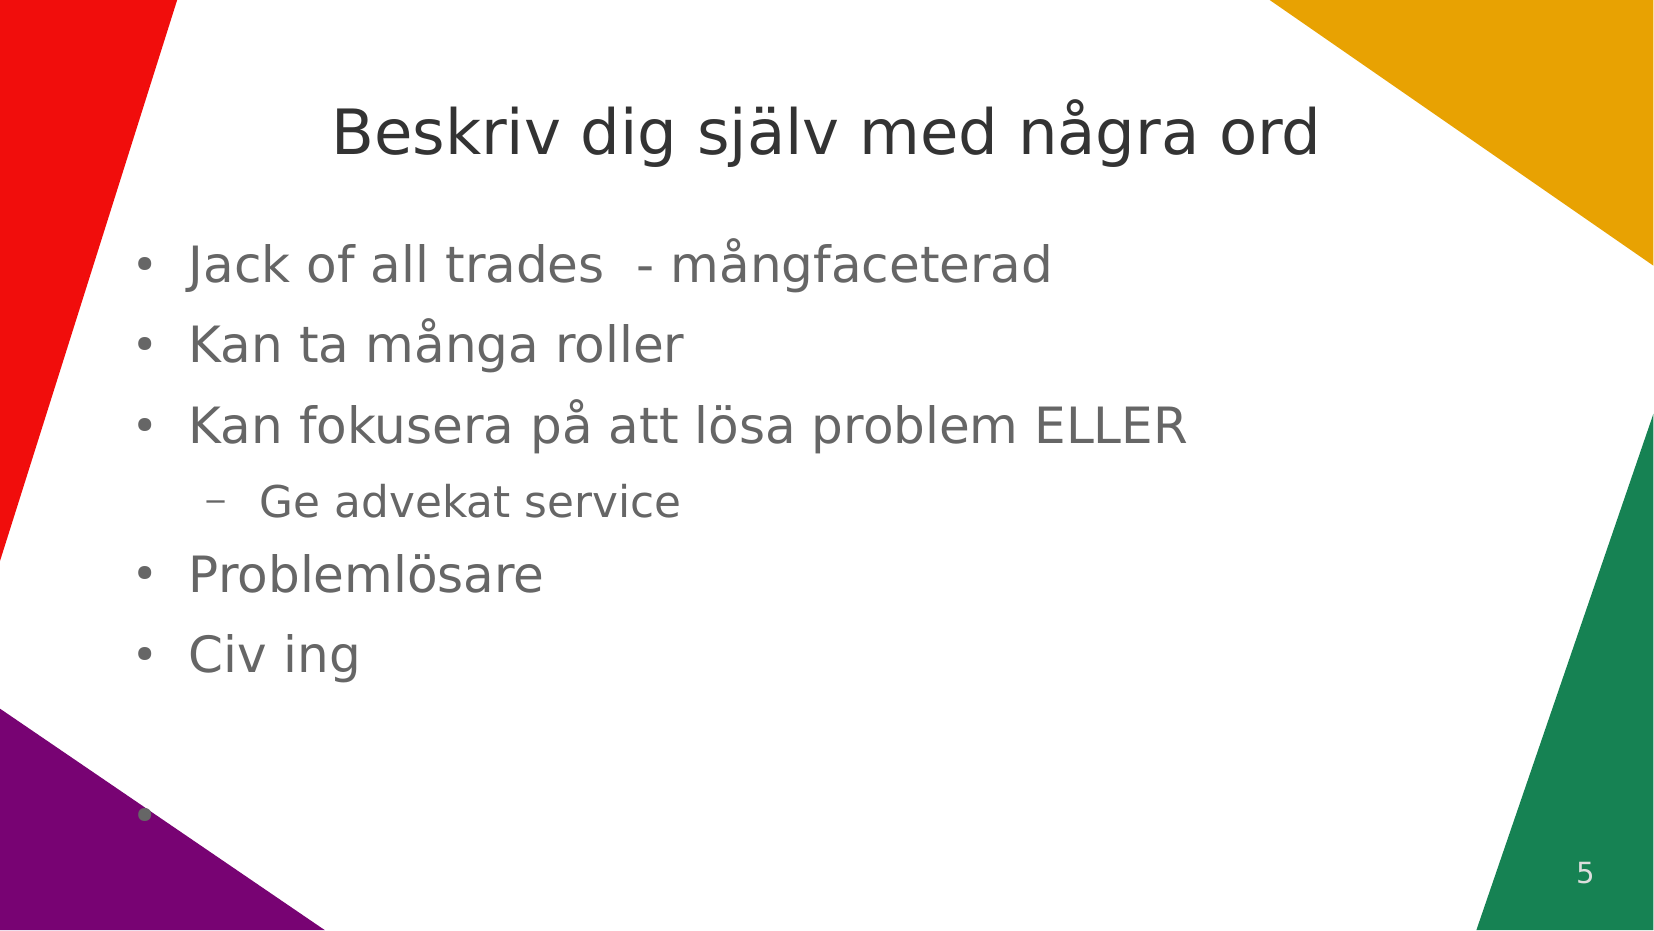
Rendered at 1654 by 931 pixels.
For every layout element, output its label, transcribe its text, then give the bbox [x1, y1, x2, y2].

title Beskriv dig själv med några ord [118, 59, 1536, 207]
list Jack of all trades - mångfaceterad Kan ta många roller Kan fokusera på att lösa problem ELLER Ge advekat service Problemlösare Civ ing [118, 236, 1536, 827]
